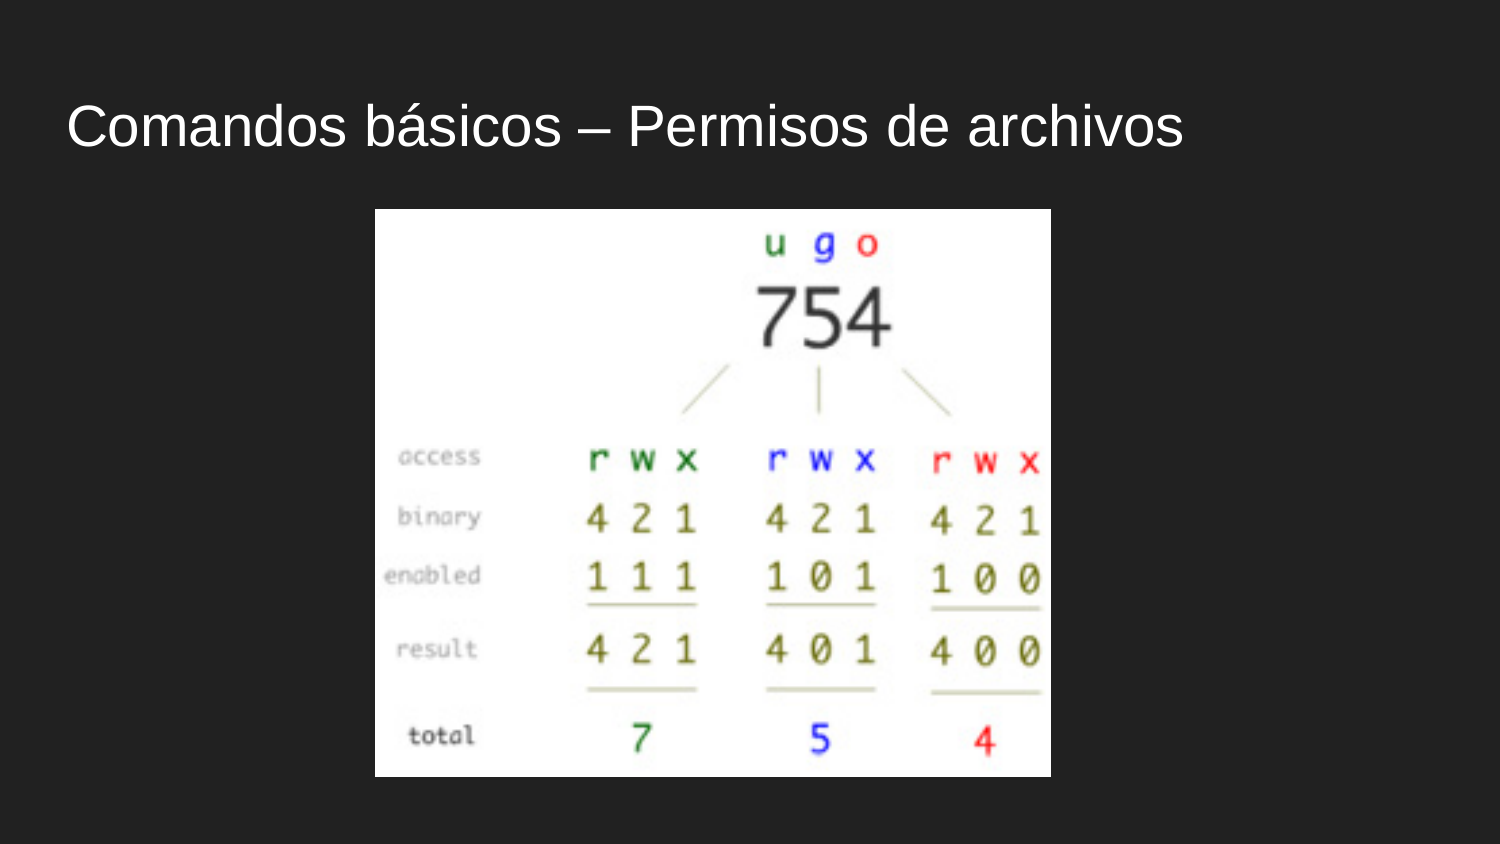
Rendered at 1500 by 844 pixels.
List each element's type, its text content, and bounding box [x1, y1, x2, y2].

picture [375, 209, 1051, 777]
title Comandos básicos – Permisos de archivos [51, 72, 1449, 167]
